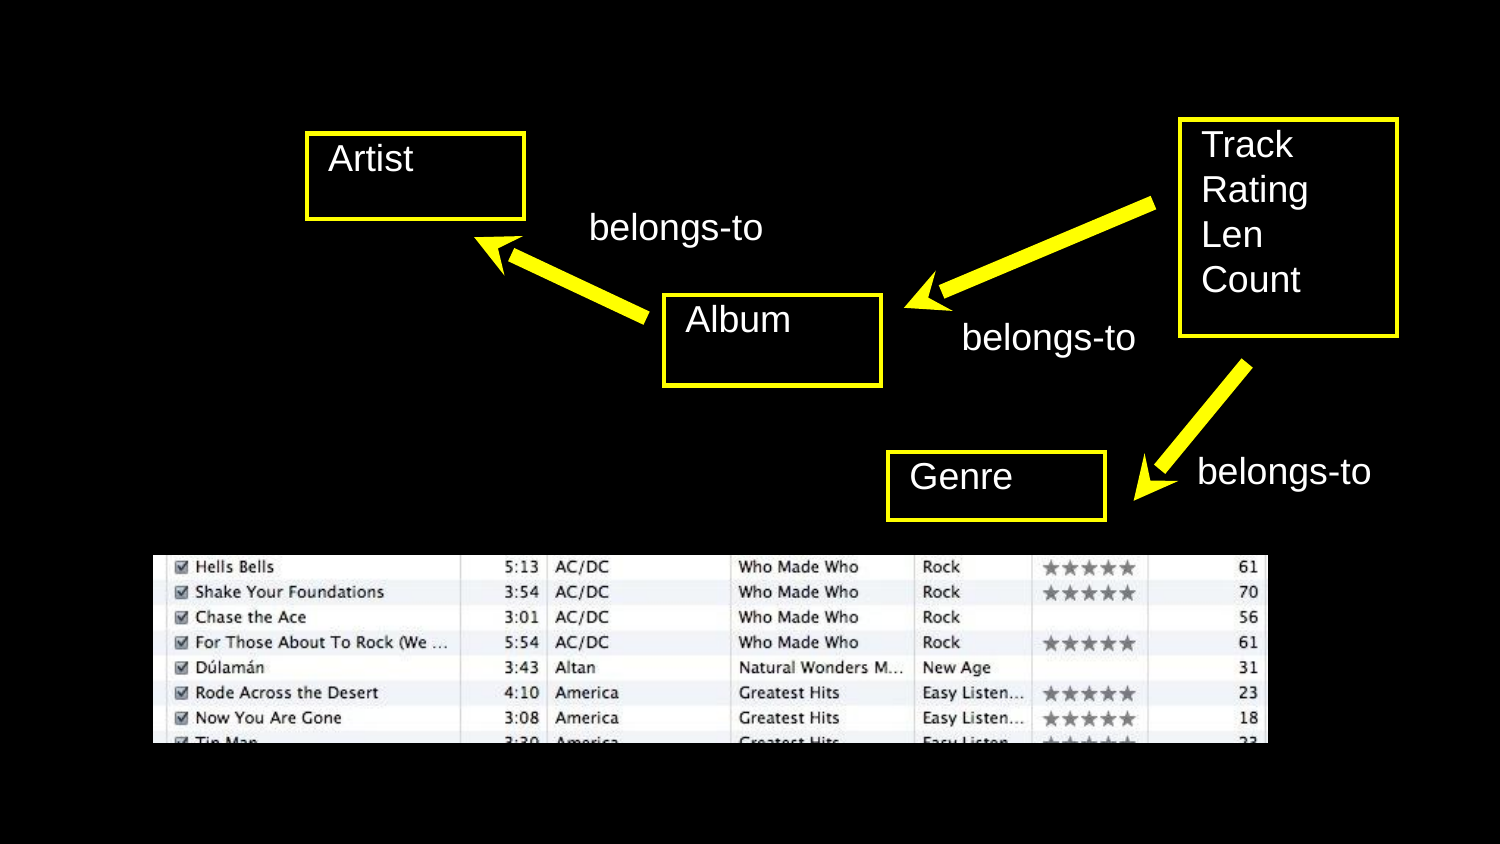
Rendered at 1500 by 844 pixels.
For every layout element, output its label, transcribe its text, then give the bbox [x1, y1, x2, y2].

text_box belongs-to [588, 202, 766, 248]
picture [153, 555, 1268, 743]
text_box Album [664, 295, 882, 386]
text_box belongs-to [1197, 446, 1374, 492]
text_box belongs-to [961, 312, 1139, 359]
text_box Track Rating Len Count [1179, 119, 1397, 337]
text_box Artist [307, 133, 524, 219]
text_box Genre [888, 452, 1105, 521]
